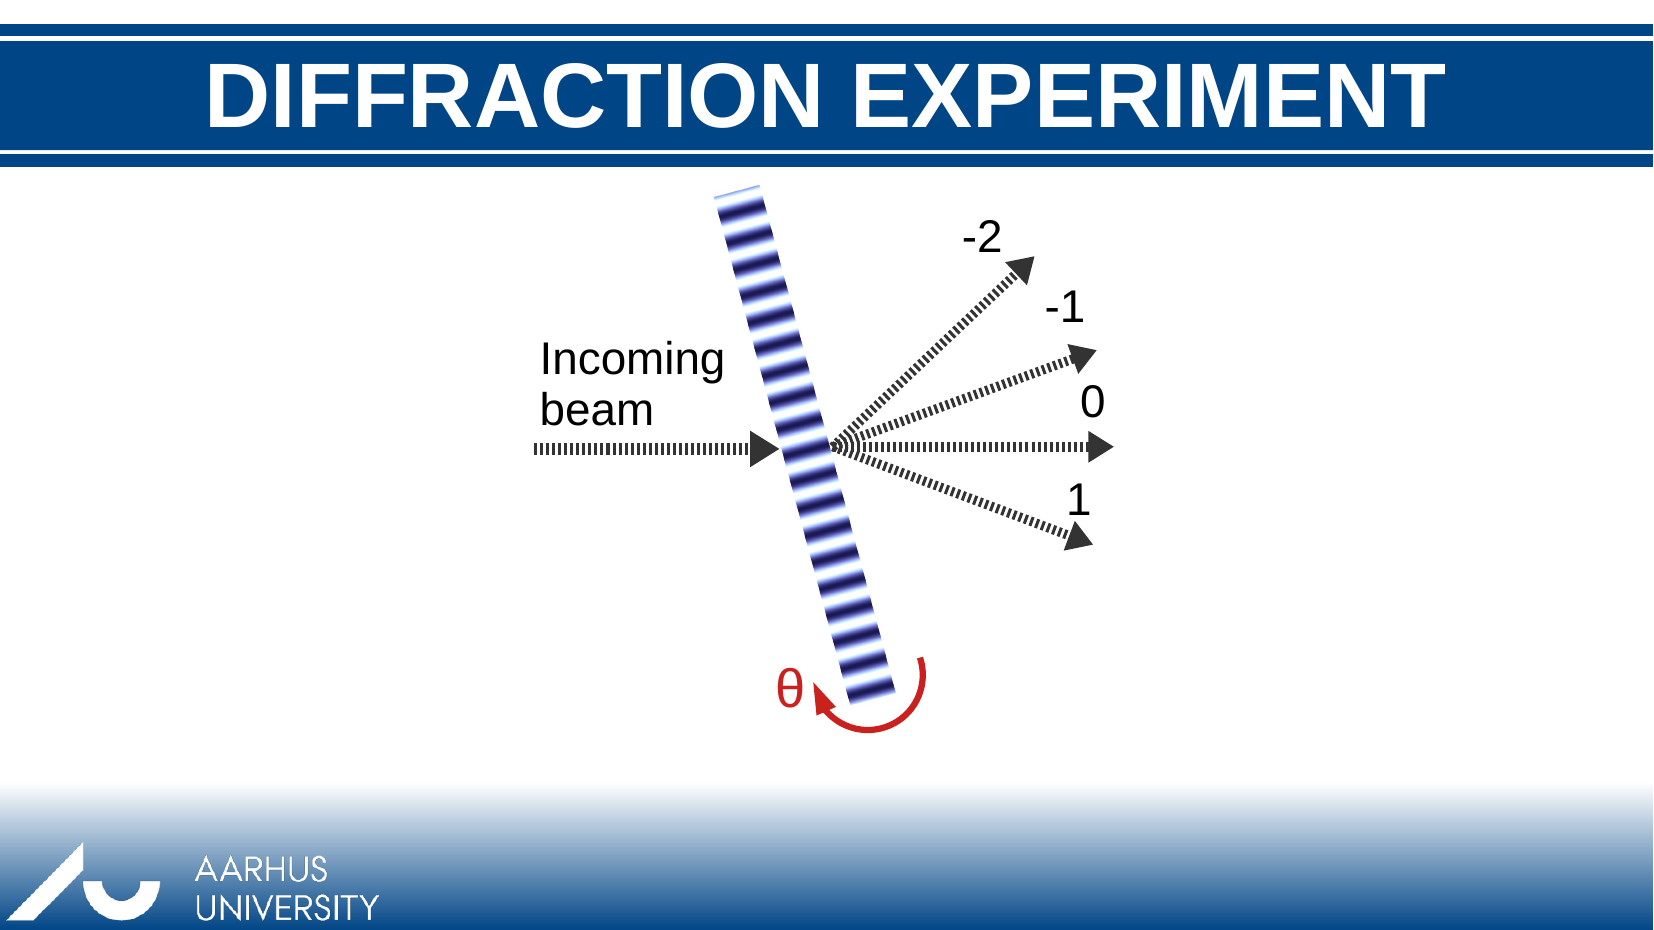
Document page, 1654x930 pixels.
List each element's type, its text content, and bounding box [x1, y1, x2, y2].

text_box 1 [1051, 466, 1115, 533]
title DIFFRACTION EXPERIMENT [0, 41, 1653, 151]
text_box Incoming beam [524, 325, 741, 443]
text_box -2 [947, 203, 1018, 270]
picture [712, 180, 897, 709]
text_box θ [760, 650, 832, 750]
picture [5, 841, 414, 928]
text_box -1 [1029, 273, 1101, 340]
text_box 0 [1065, 368, 1129, 435]
